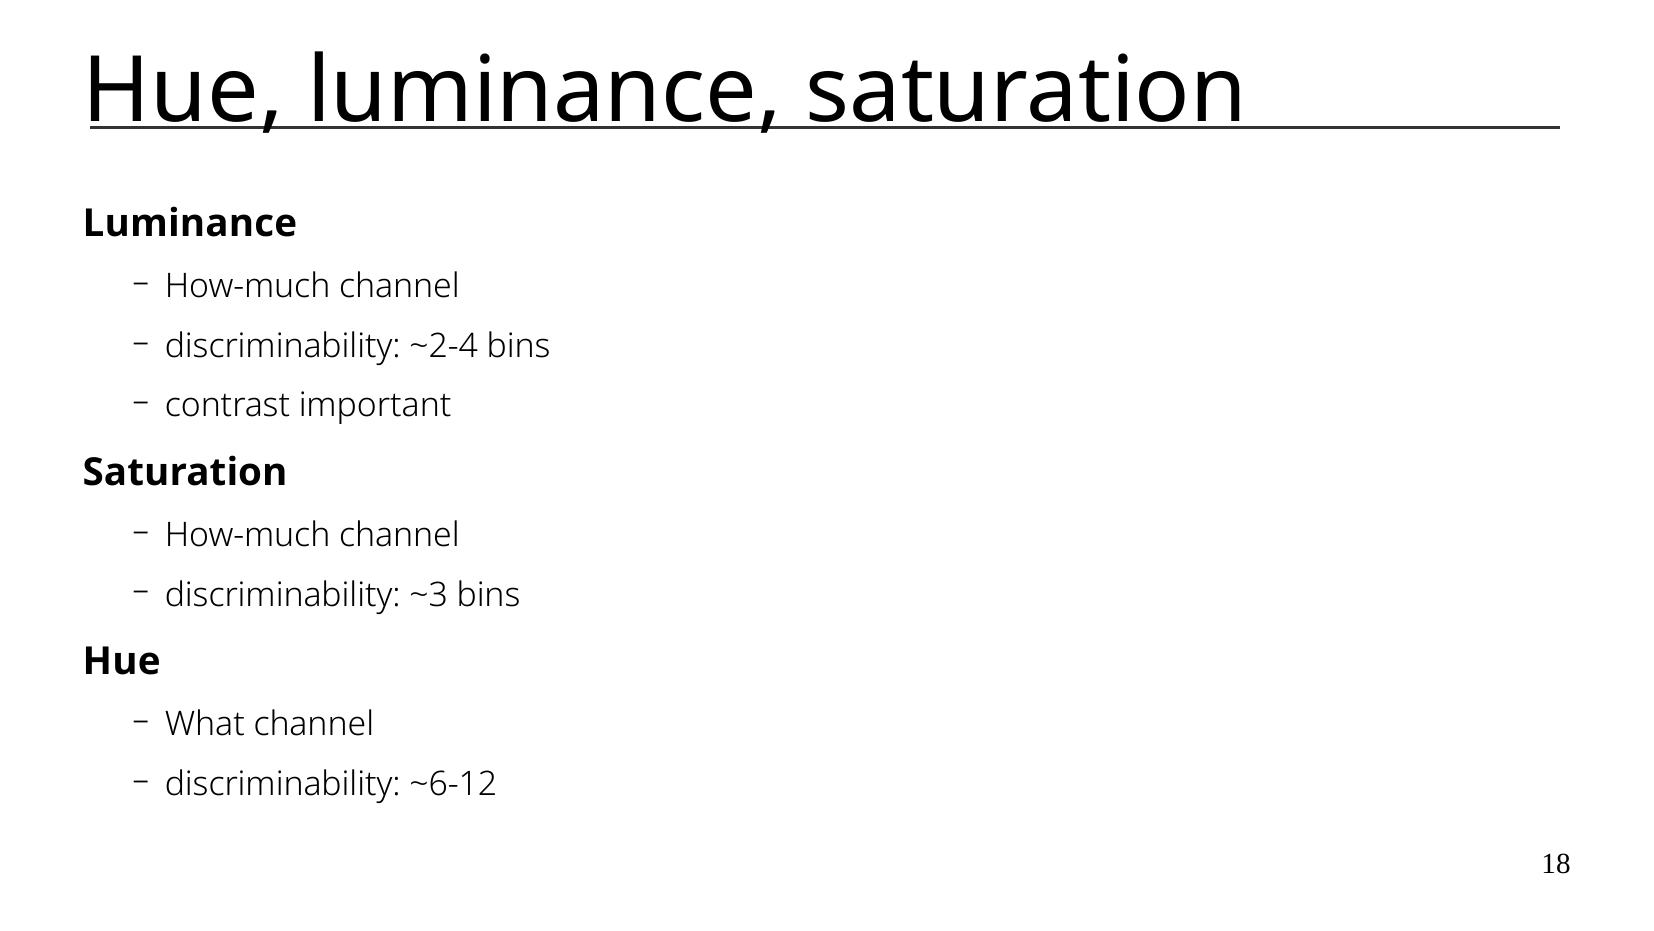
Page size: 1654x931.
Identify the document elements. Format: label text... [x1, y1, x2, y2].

list Luminance How-much channel discriminability: ~2-4 bins contrast important Saturation How-much channel discriminability: ~3 bins Hue What channel discriminability: ~6-12 [82, 195, 1571, 811]
title Hue, luminance, saturation [82, 32, 1571, 140]
